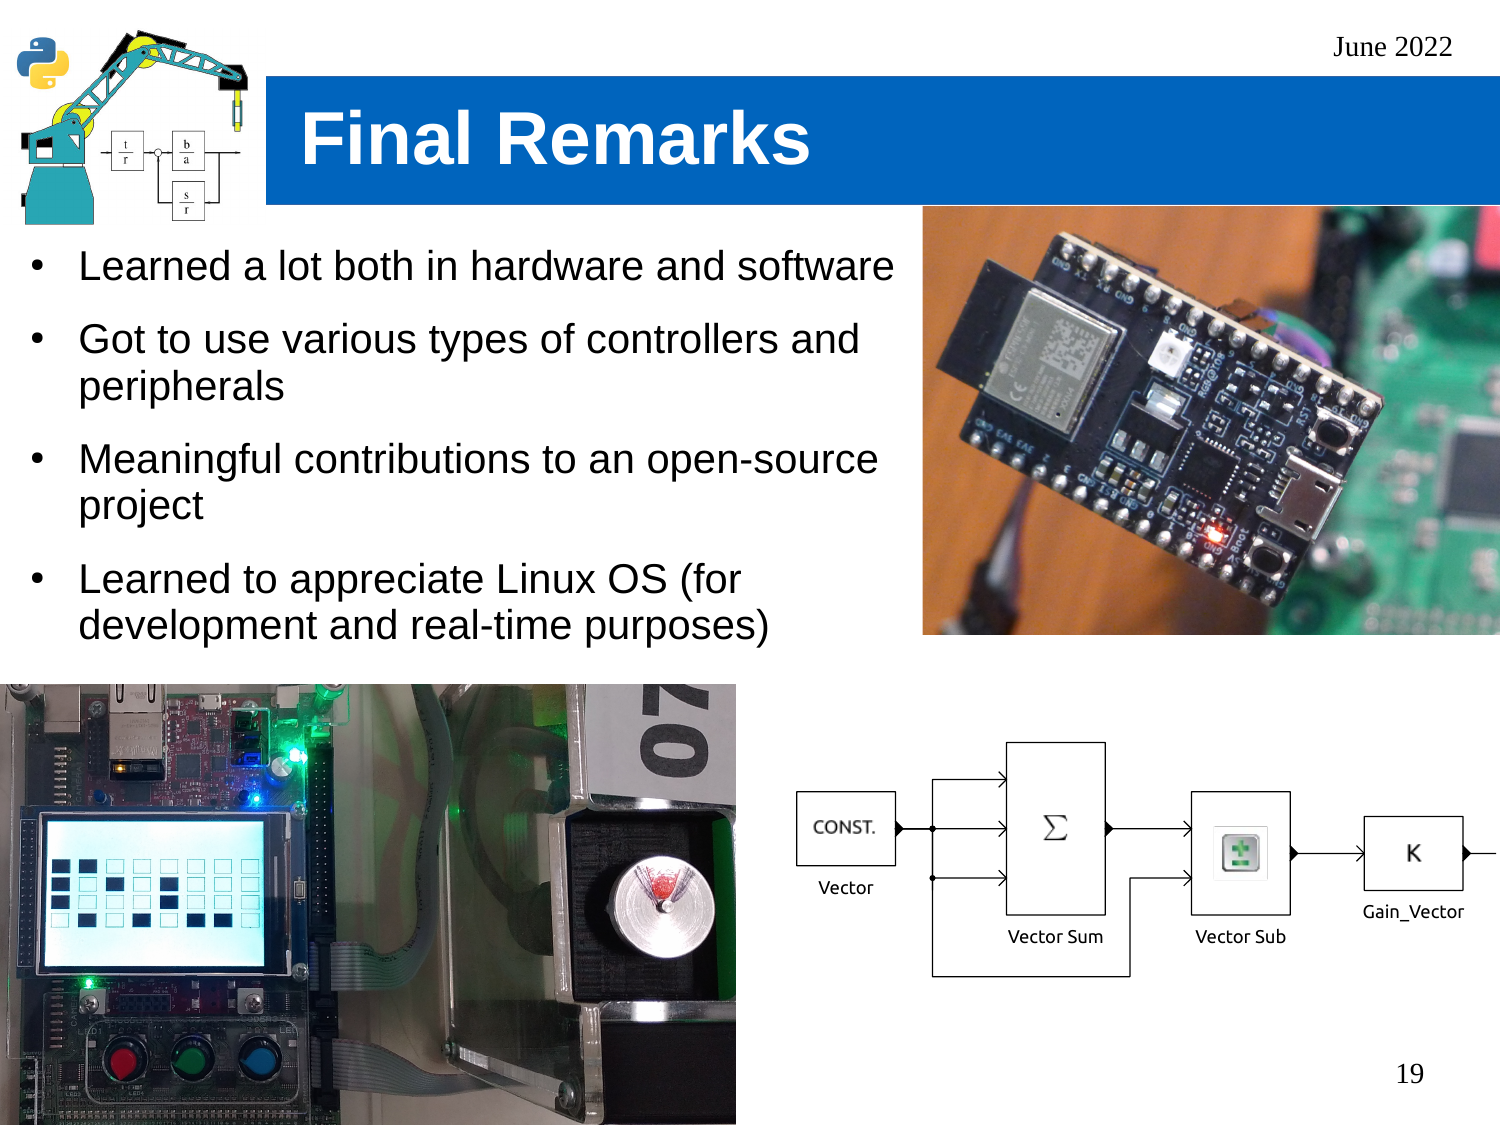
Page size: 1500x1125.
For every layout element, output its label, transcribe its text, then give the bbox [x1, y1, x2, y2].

picture [774, 712, 1497, 1013]
title Final Remarks [300, 44, 1500, 181]
picture [0, 684, 736, 1125]
list Learned a lot both in hardware and software Got to use various types of controllers and peripherals Meaningful contributions to an open-source project Learned to appreciate Linux OS (for development and real-time purposes) [13, 242, 970, 656]
picture [922, 206, 1500, 635]
picture [3, 28, 266, 225]
